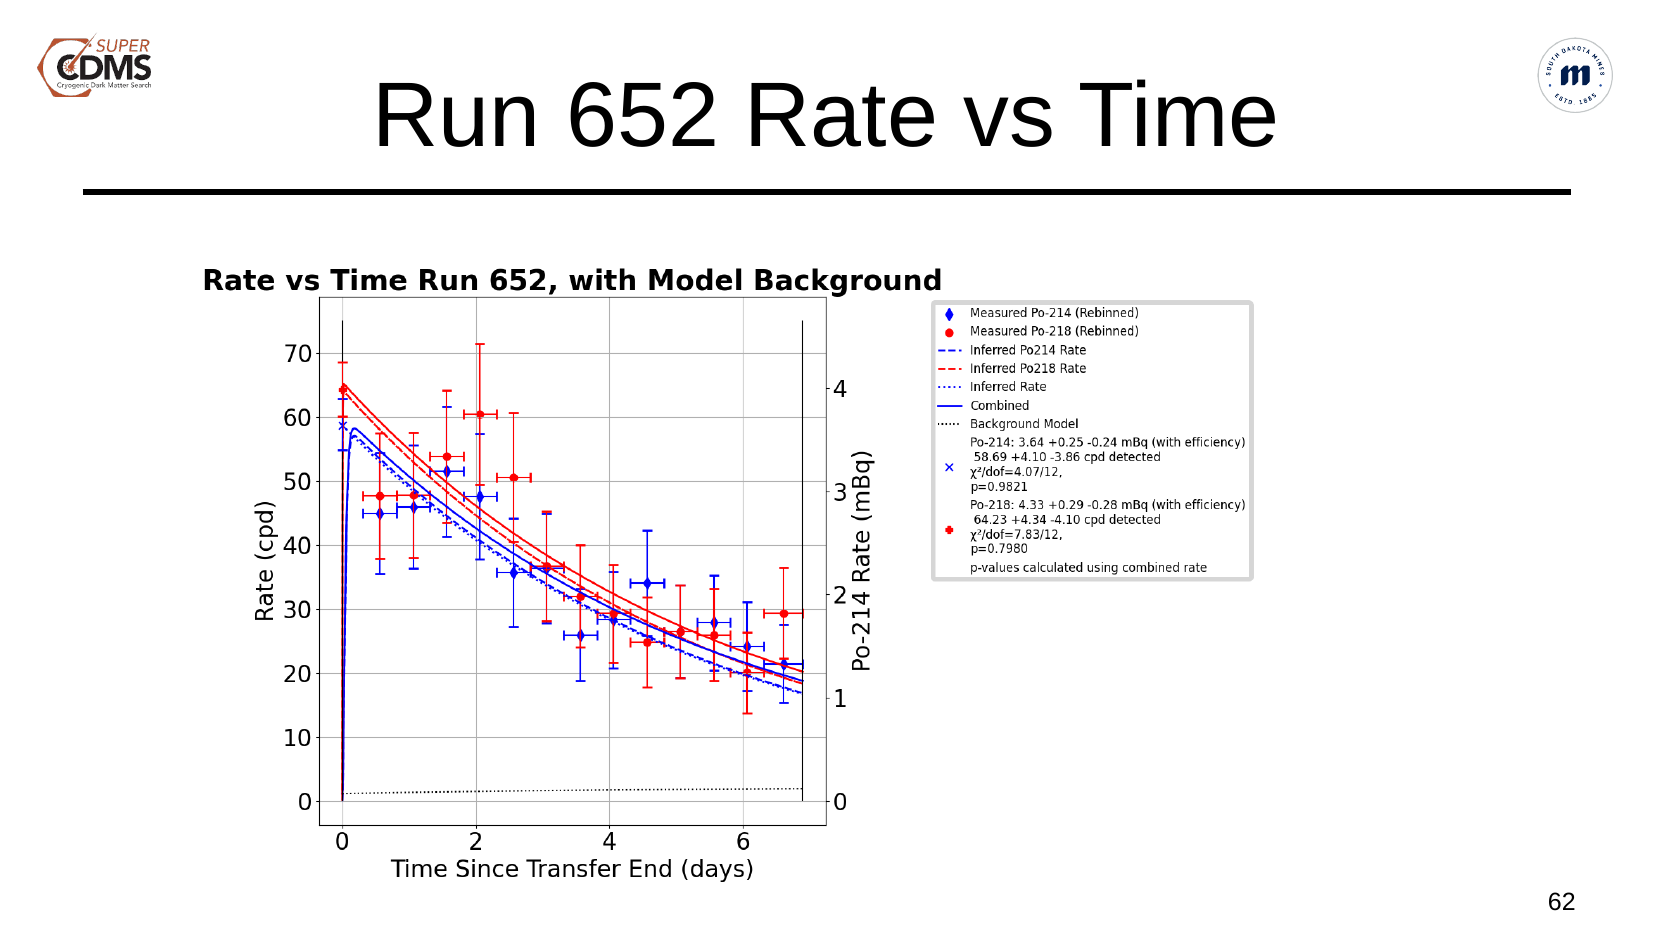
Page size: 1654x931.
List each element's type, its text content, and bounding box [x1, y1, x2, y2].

picture [150, 214, 1501, 901]
picture [37, 32, 151, 97]
title Run 652 Rate vs Time [82, 37, 1571, 193]
picture [1571, 37, 1613, 113]
